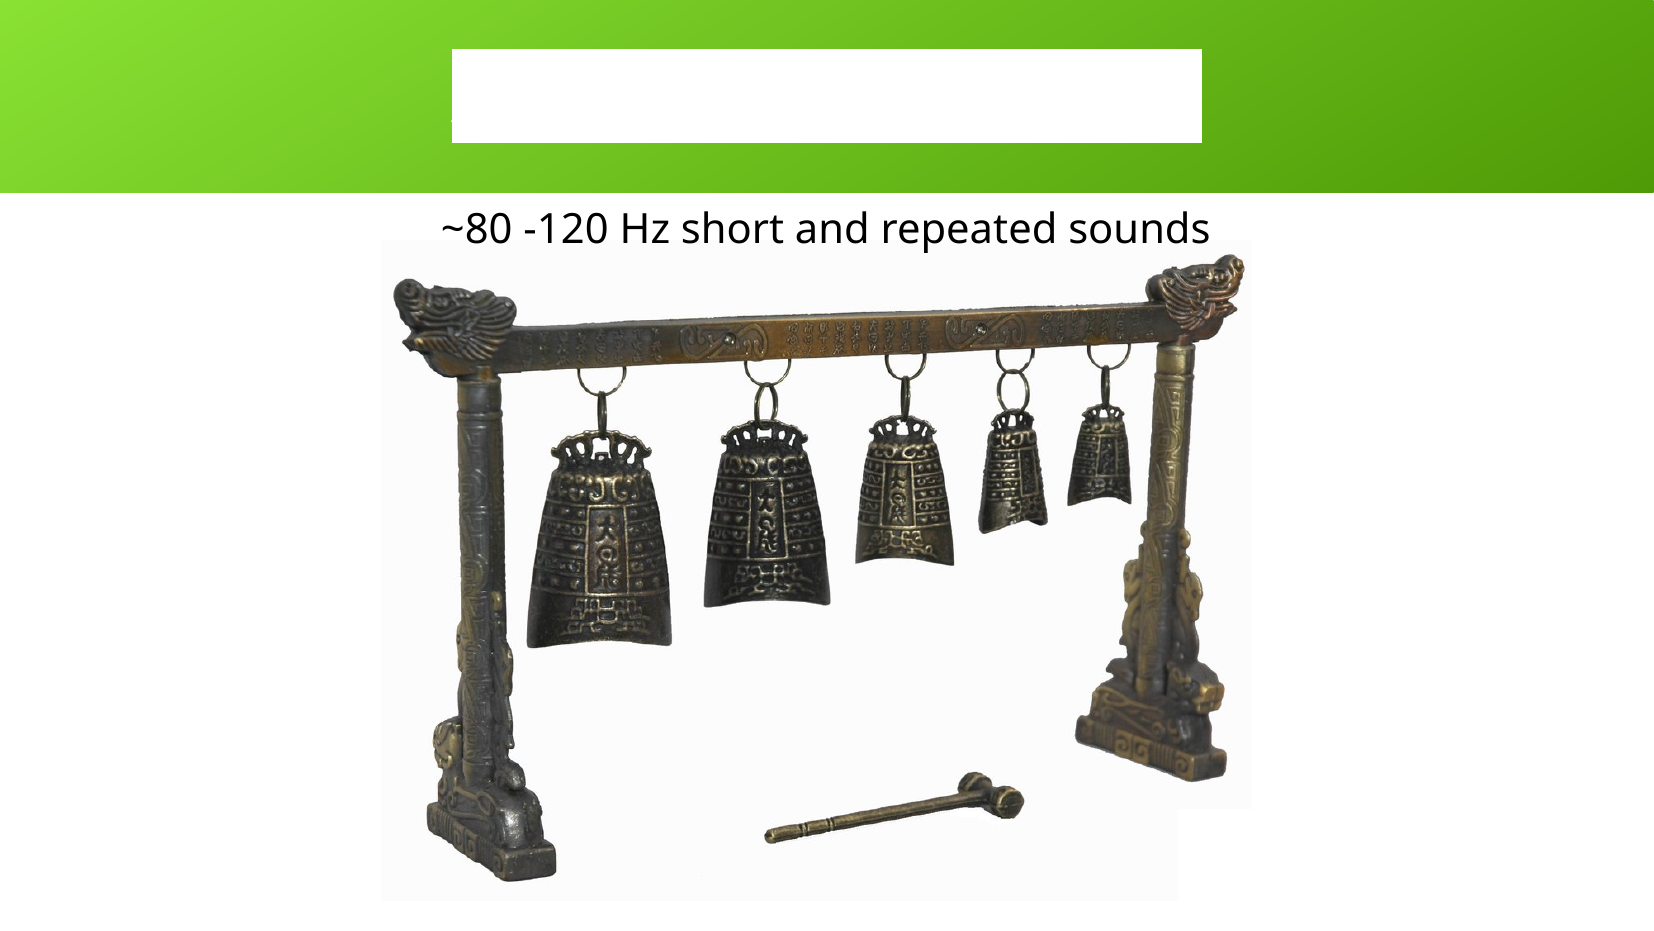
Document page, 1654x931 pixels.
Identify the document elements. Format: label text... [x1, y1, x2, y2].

text_box ~80 -120 Hz short and repeated sounds [375, 158, 1276, 296]
title A plausible explanation [0, 0, 1654, 193]
picture [381, 296, 1252, 901]
